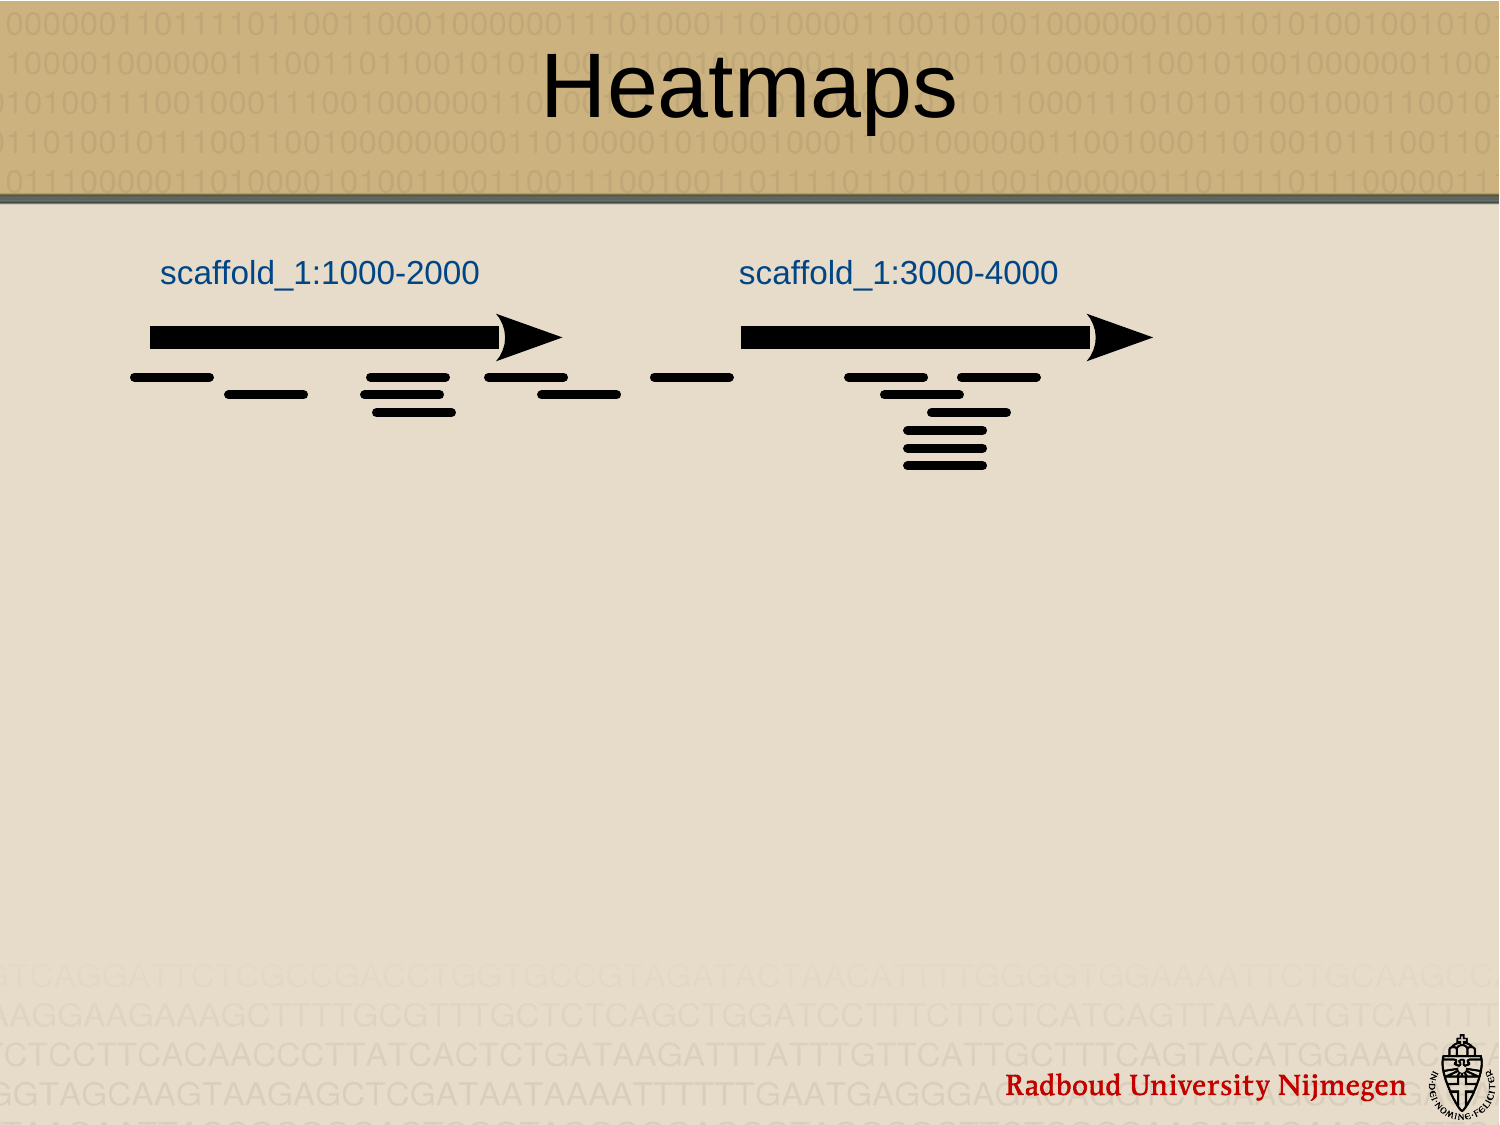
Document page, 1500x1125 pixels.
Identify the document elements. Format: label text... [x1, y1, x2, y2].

picture [0, 1, 1500, 1125]
title Heatmaps [75, 0, 1426, 161]
text_box scaffold_1:1000-2000 [140, 239, 500, 303]
text_box scaffold_1:3000-4000 [719, 239, 1079, 303]
